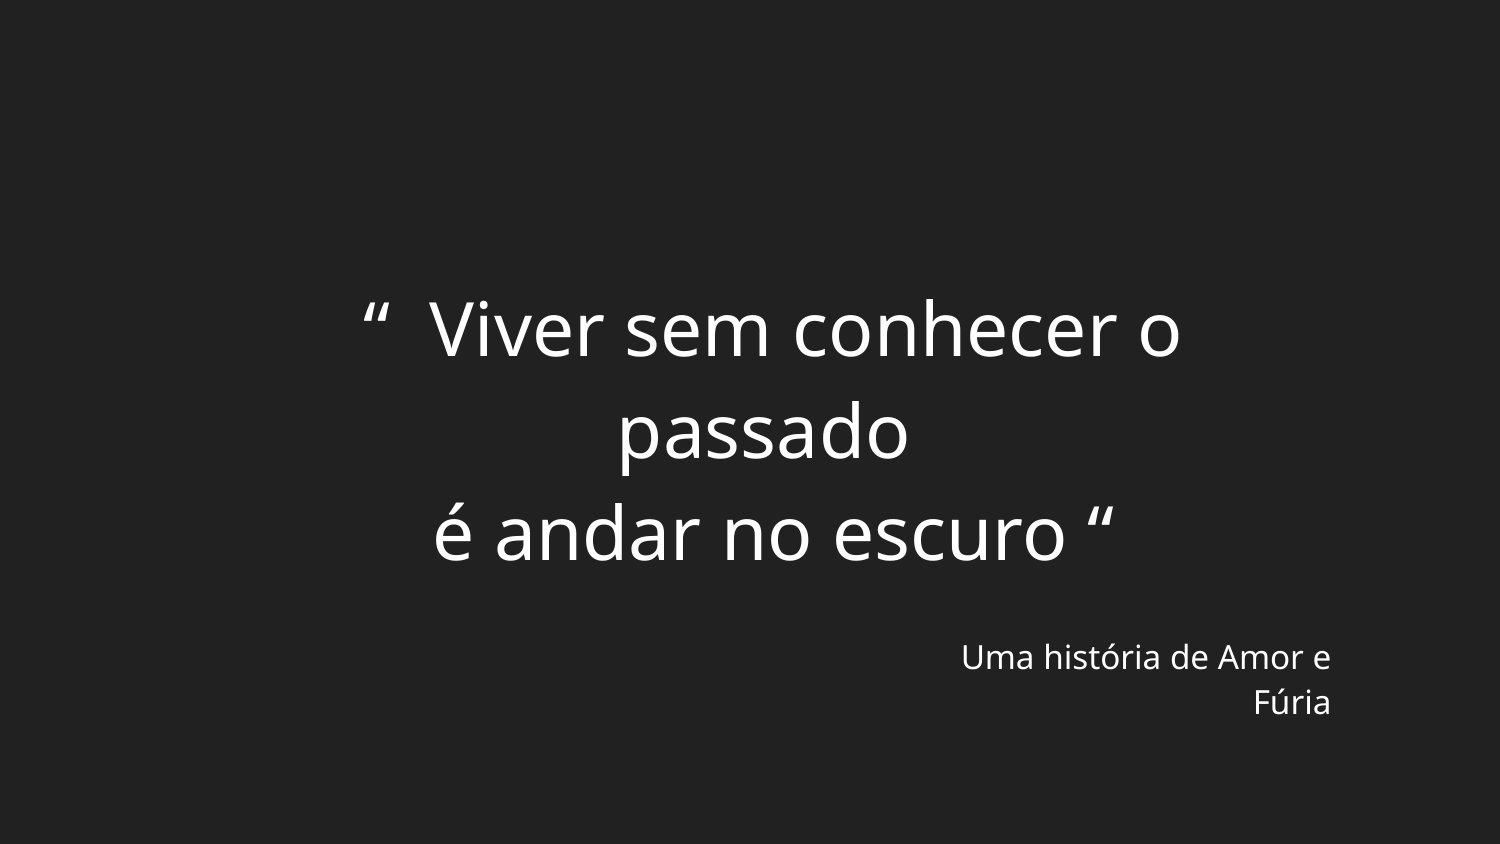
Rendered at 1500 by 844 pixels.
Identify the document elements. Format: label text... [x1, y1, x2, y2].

text_box “ Viver sem conhecer o passado é andar no escuro “ Uma história de Amor e Fúria [200, 268, 1347, 576]
title [103, 192, 1397, 696]
